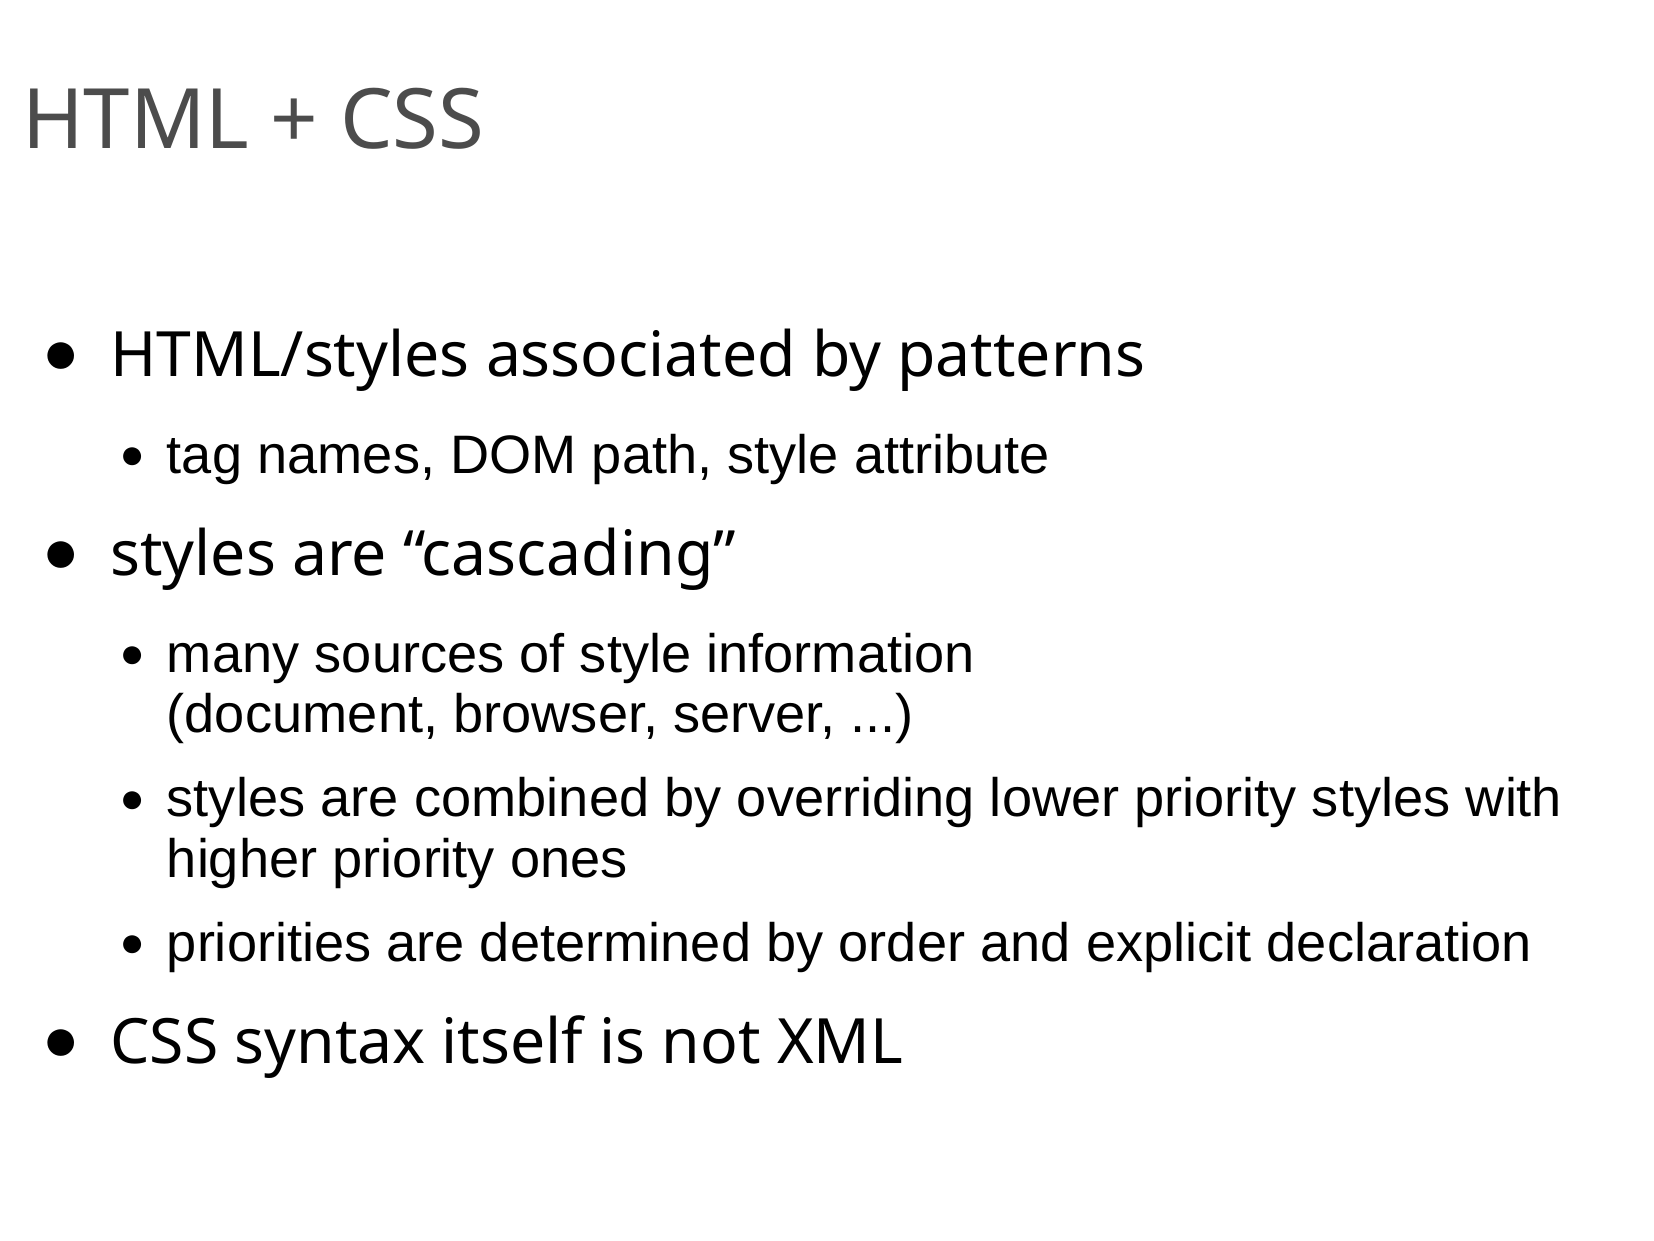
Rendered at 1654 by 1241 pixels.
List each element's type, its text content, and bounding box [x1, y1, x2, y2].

title HTML + CSS [22, 19, 1654, 213]
list HTML/styles associated by patterns tag names, DOM path, style attribute styles are “cascading” many sources of style information (document, browser, server, ...) styles are combined by overriding lower priority styles with higher priority ones priorities are determined by order and explicit declaration CSS syntax itself is not XML [25, 233, 1654, 1158]
